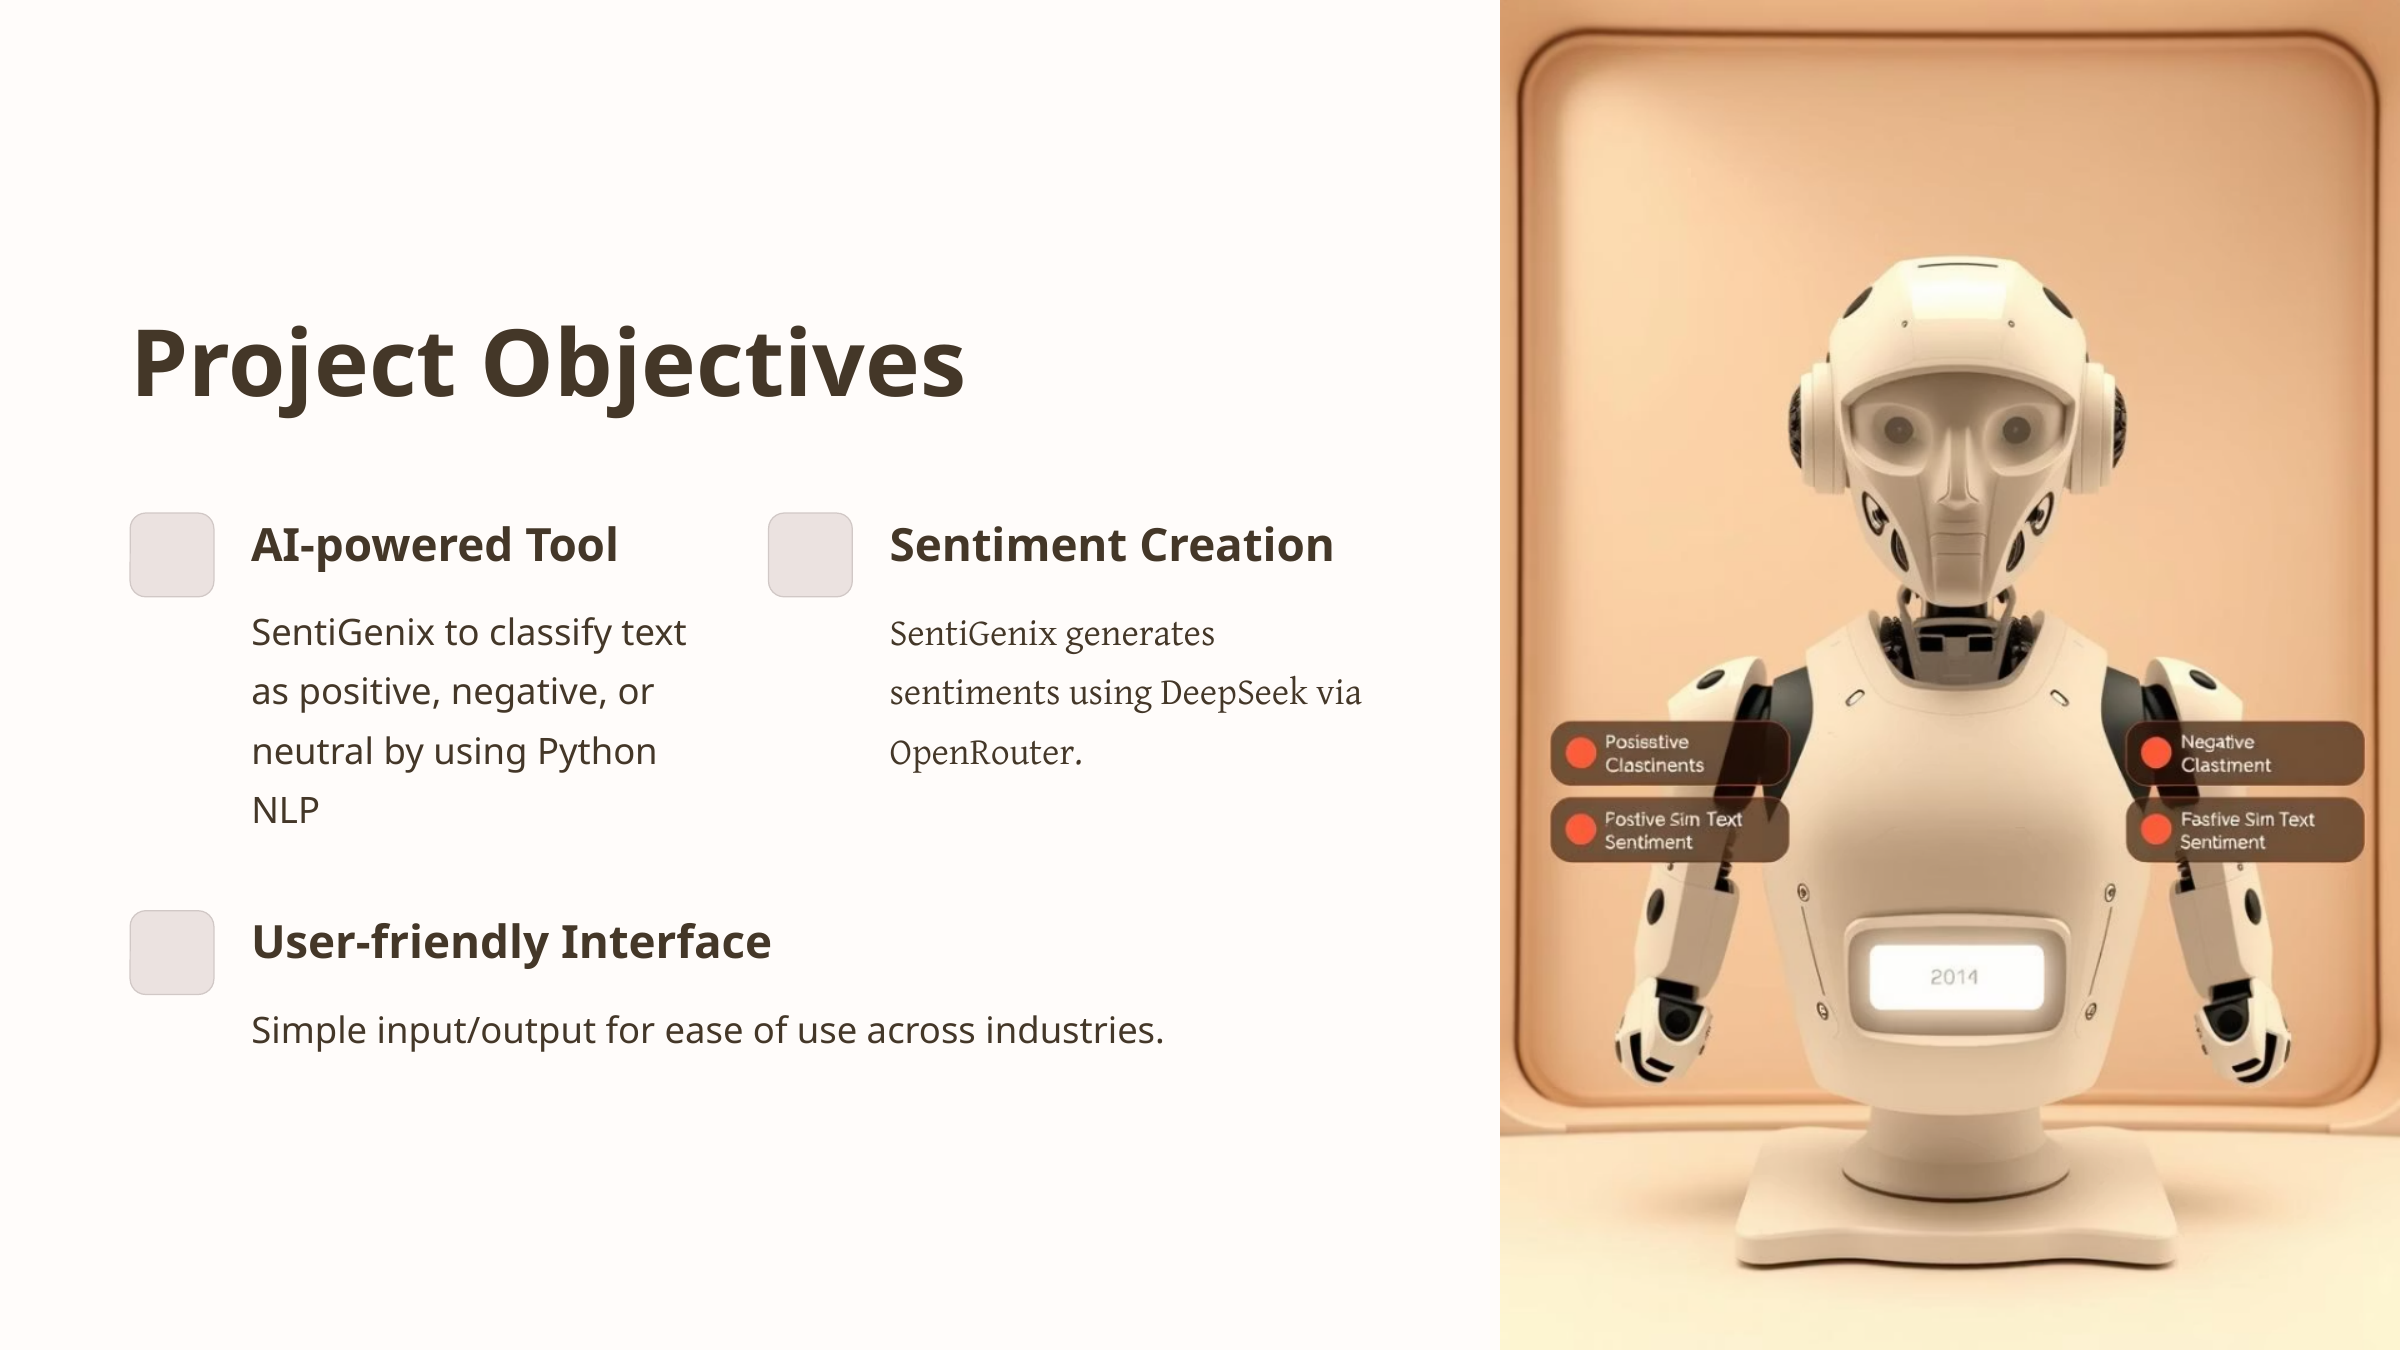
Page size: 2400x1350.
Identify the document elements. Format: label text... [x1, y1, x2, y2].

text_box User-friendly Interface [251, 910, 717, 969]
text_box [130, 513, 214, 597]
picture [1500, 0, 2400, 1350]
text_box SentiGenix to classify text as positive, negative, or neutral by using Python NLP [251, 593, 732, 832]
text_box Simple input/output for ease of use across industries. [251, 991, 1370, 1051]
text_box SentiGenix generates sentiments using DeepSeek via OpenRouter. [889, 593, 1370, 773]
text_box [130, 910, 214, 995]
text_box Project Objectives [130, 299, 1061, 416]
text_box [768, 513, 853, 597]
text_box AI-powered Tool [251, 513, 717, 572]
text_box Sentiment Creation [889, 513, 1355, 572]
